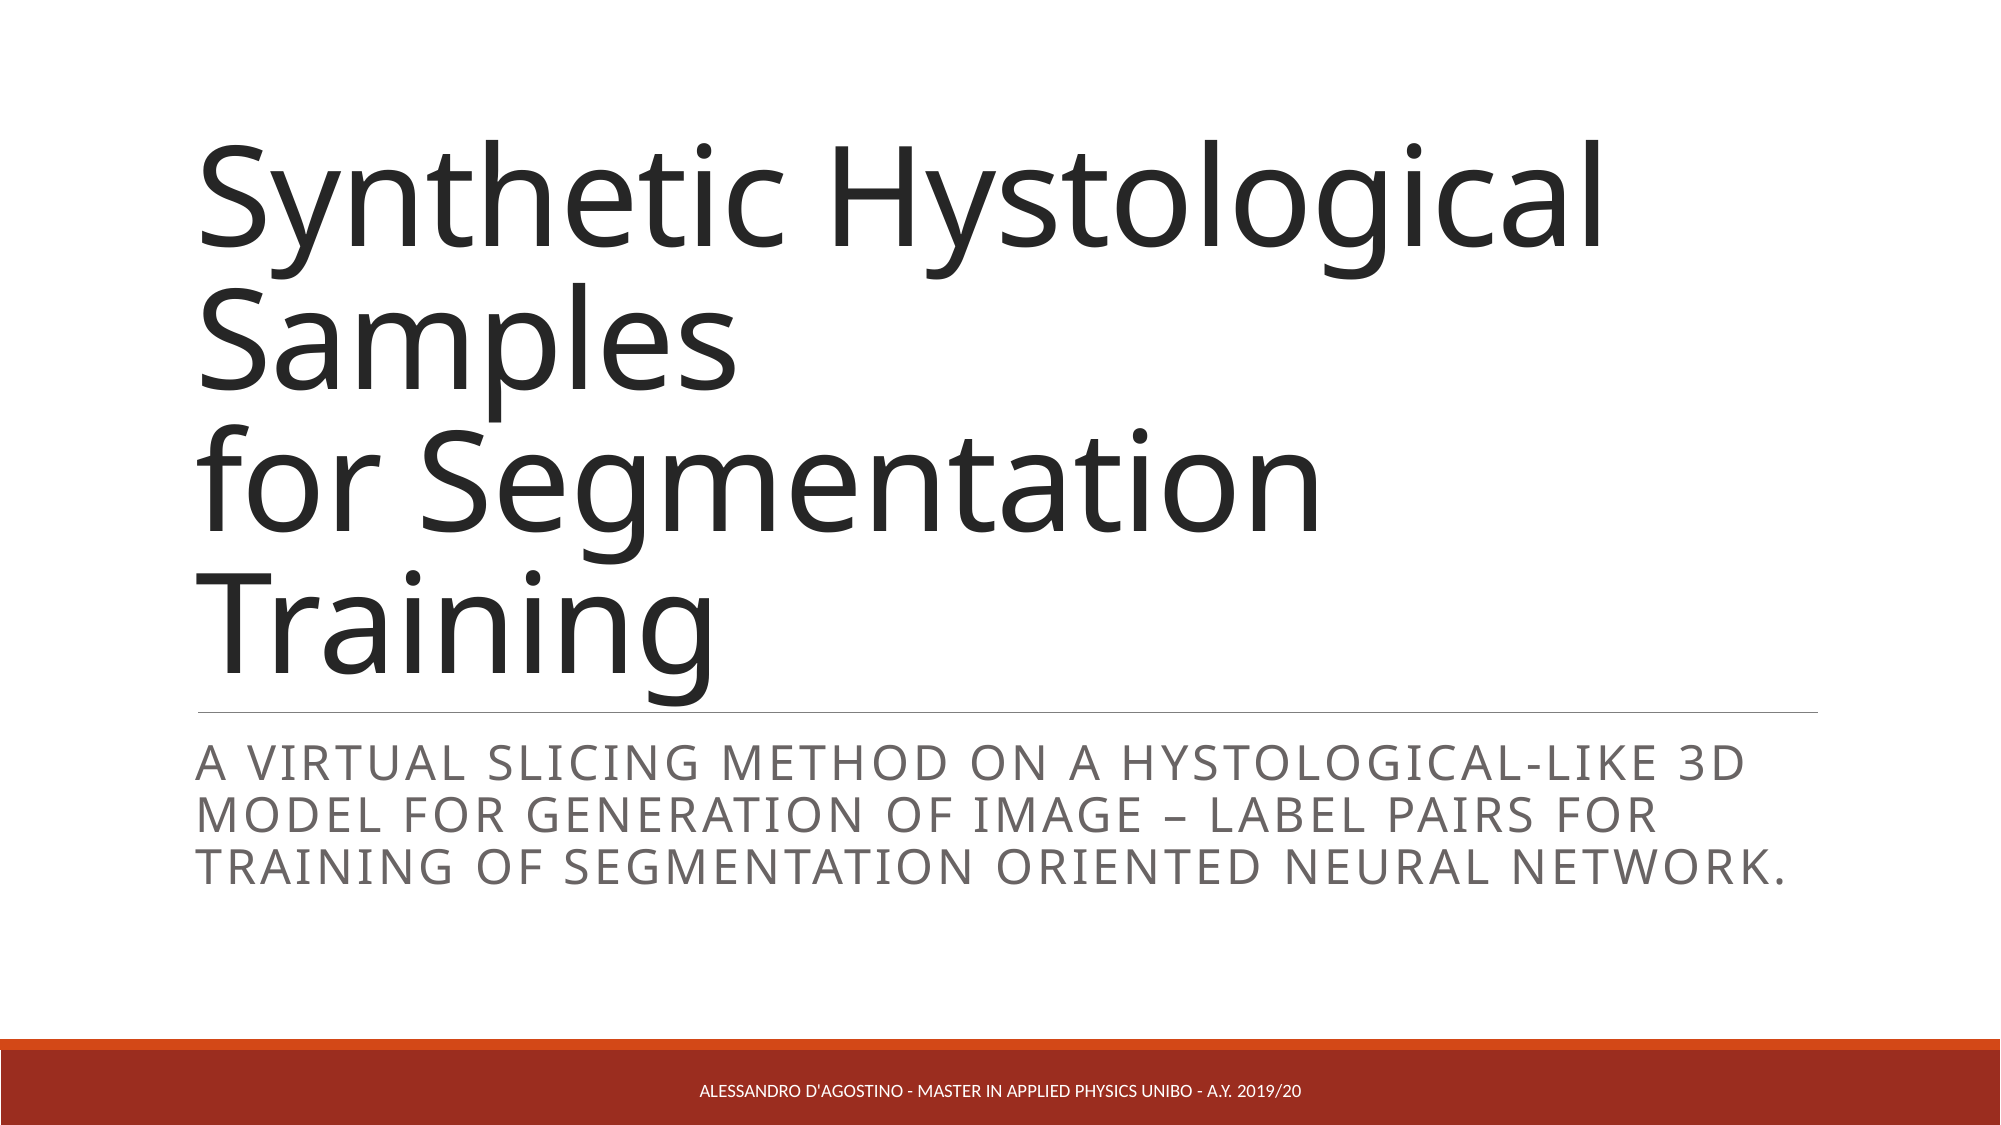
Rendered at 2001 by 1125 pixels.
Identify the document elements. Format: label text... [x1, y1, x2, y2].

subtitle A virtual slicing method on a hystological-like 3D model for generation of image – label pairs for training of segmentation oriented Neural Network. [180, 730, 1831, 919]
text_box Alessandro d'Agostino - Master in Applied Physics UniBo - a.y. 2019/20 [604, 1059, 1396, 1120]
title Synthetic Hystological Samples for Segmentation Training [180, 124, 1831, 710]
